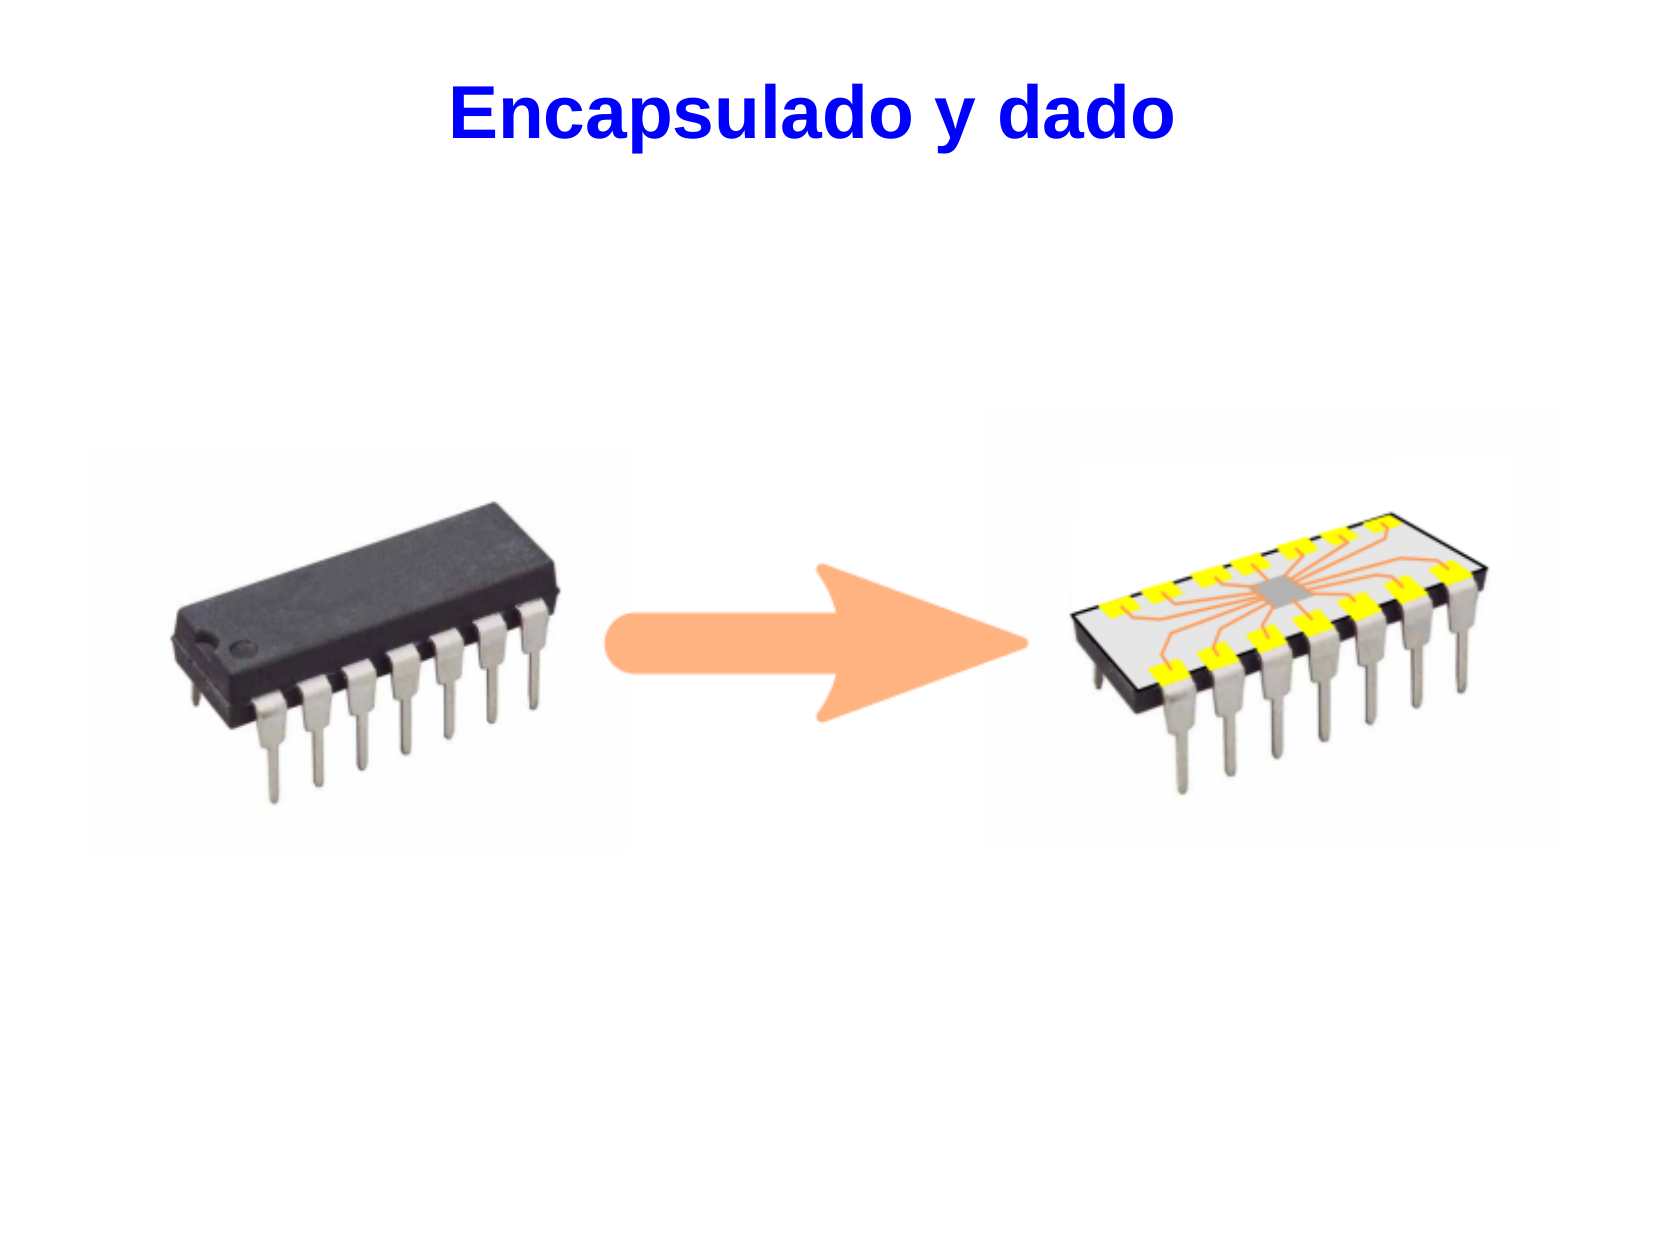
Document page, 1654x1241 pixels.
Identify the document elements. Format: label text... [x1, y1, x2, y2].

text_box Encapsulado y dado [64, 59, 1561, 166]
picture [61, 390, 1621, 886]
